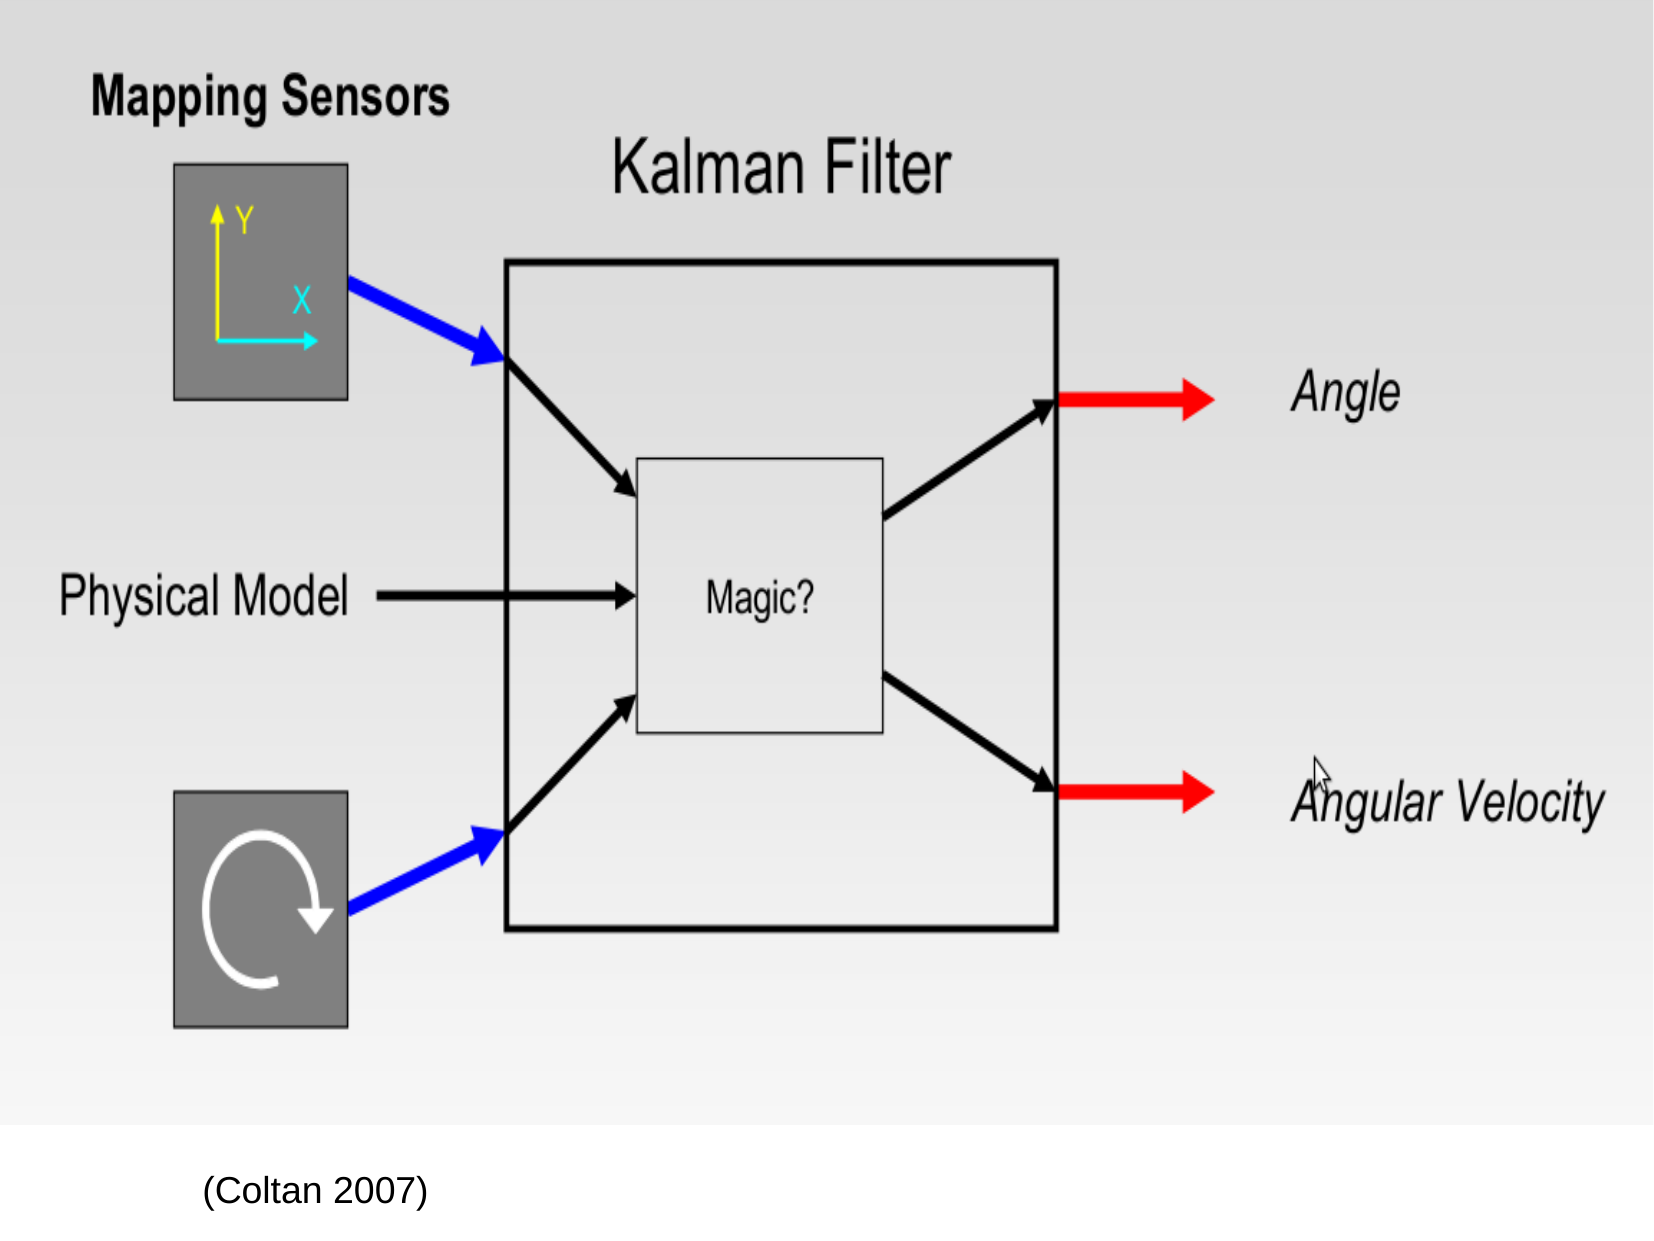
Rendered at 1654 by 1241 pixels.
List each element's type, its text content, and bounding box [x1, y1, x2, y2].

text_box (Coltan 2007) [187, 1162, 444, 1220]
picture [0, 0, 1654, 1126]
